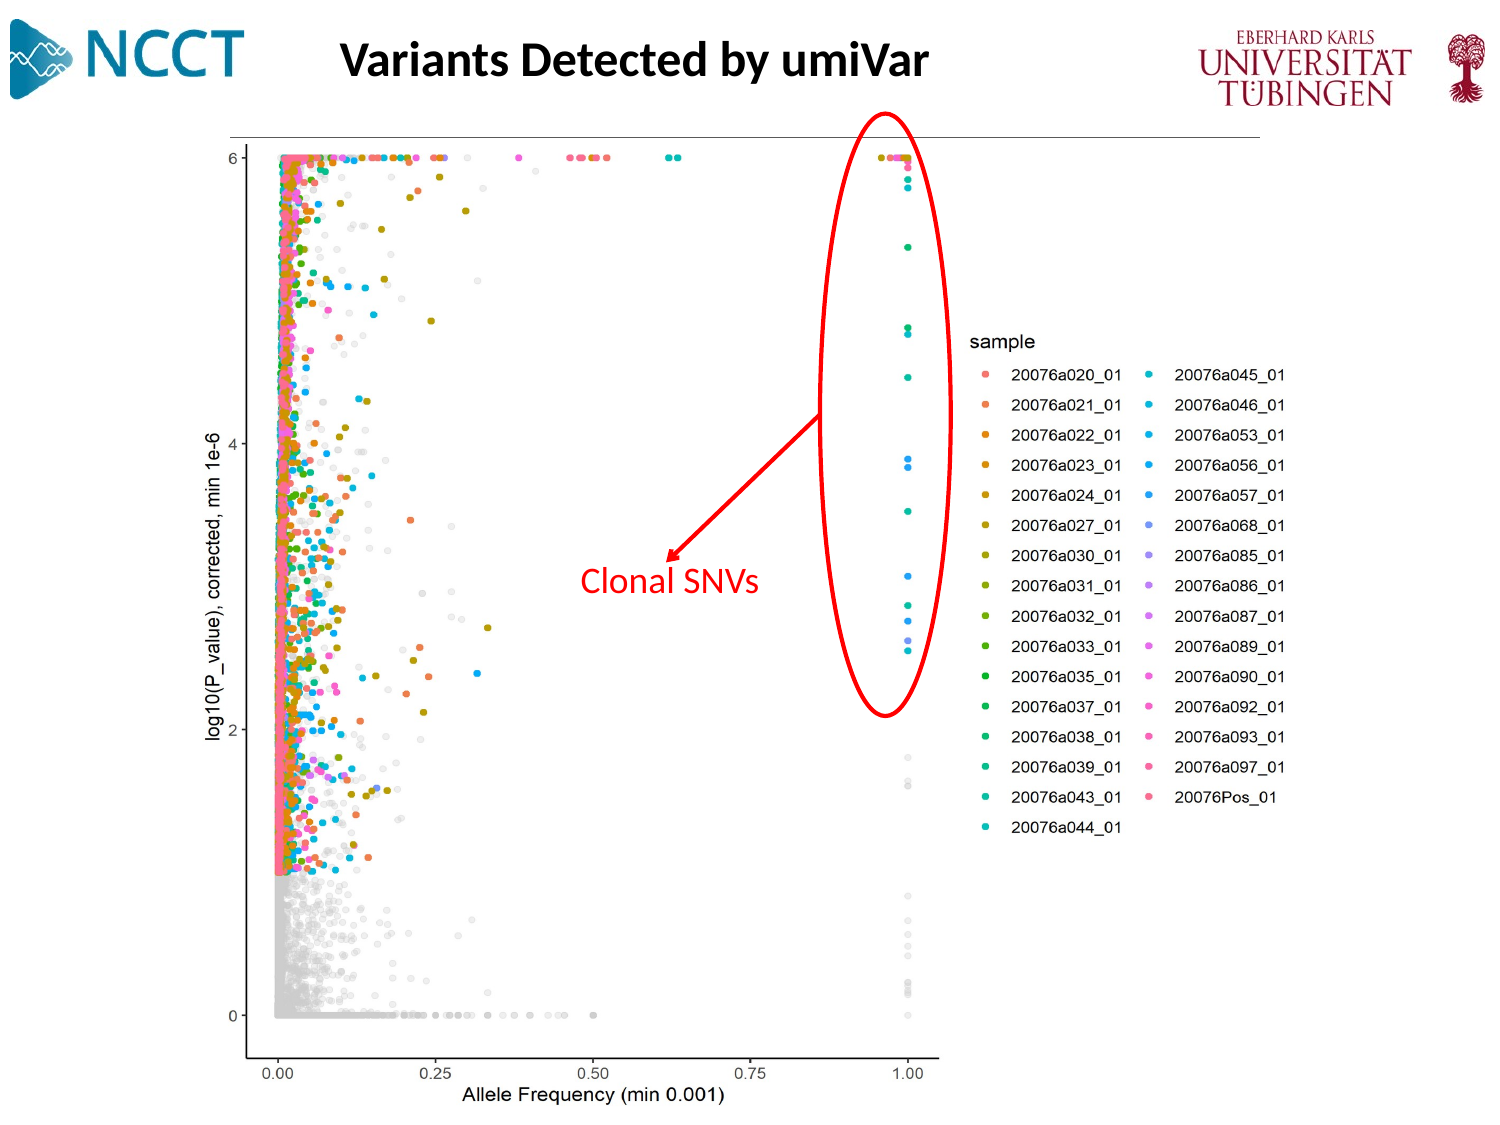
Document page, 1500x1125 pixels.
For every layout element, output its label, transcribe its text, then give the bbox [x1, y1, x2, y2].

picture [1198, 30, 1485, 106]
picture [10, 19, 245, 102]
text_box Variants Detected by umiVar [324, 19, 1117, 94]
text_box Clonal SNVs [580, 559, 760, 609]
picture [194, 144, 1306, 1114]
picture [823, 144, 948, 713]
